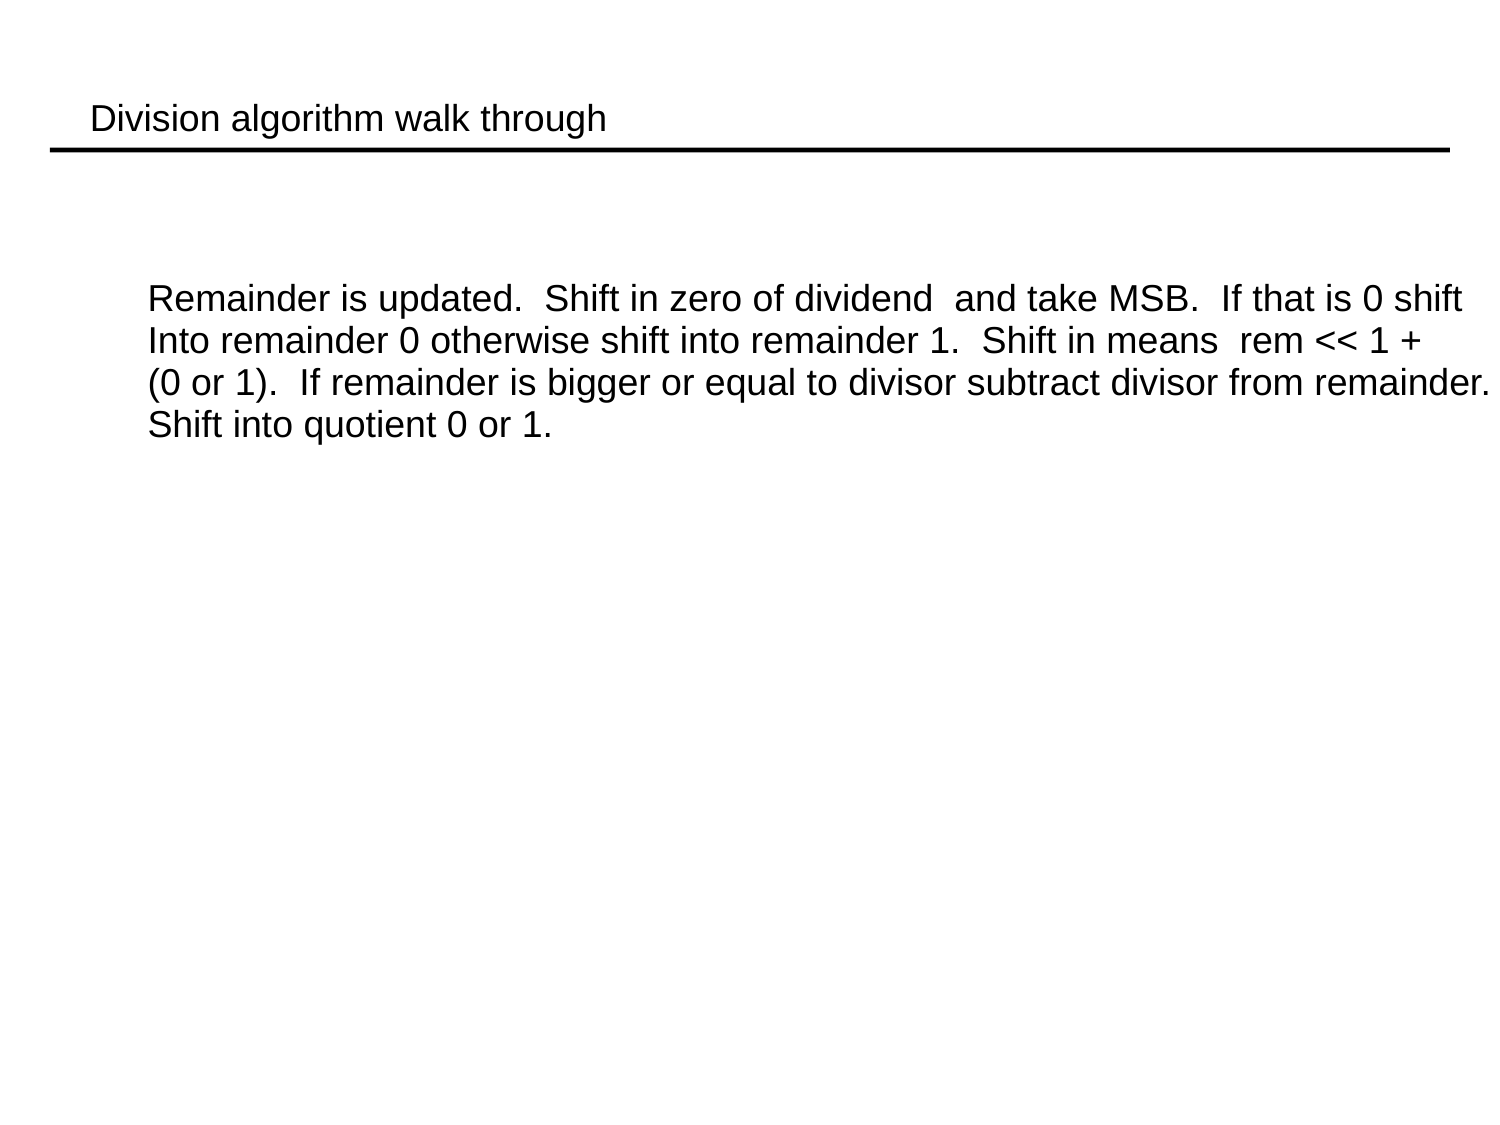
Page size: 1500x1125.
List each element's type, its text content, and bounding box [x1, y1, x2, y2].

text_box Division algorithm walk through [75, 90, 623, 147]
text_box Remainder is updated. Shift in zero of dividend and take MSB. If that is 0 shift Into remainder 0 otherwise shift into remainder 1. Shift in means rem << 1 + (0 or 1). If remainder is bigger or equal to divisor subtract divisor from remainder. Shift into quotient 0 or 1. [132, 270, 1500, 453]
